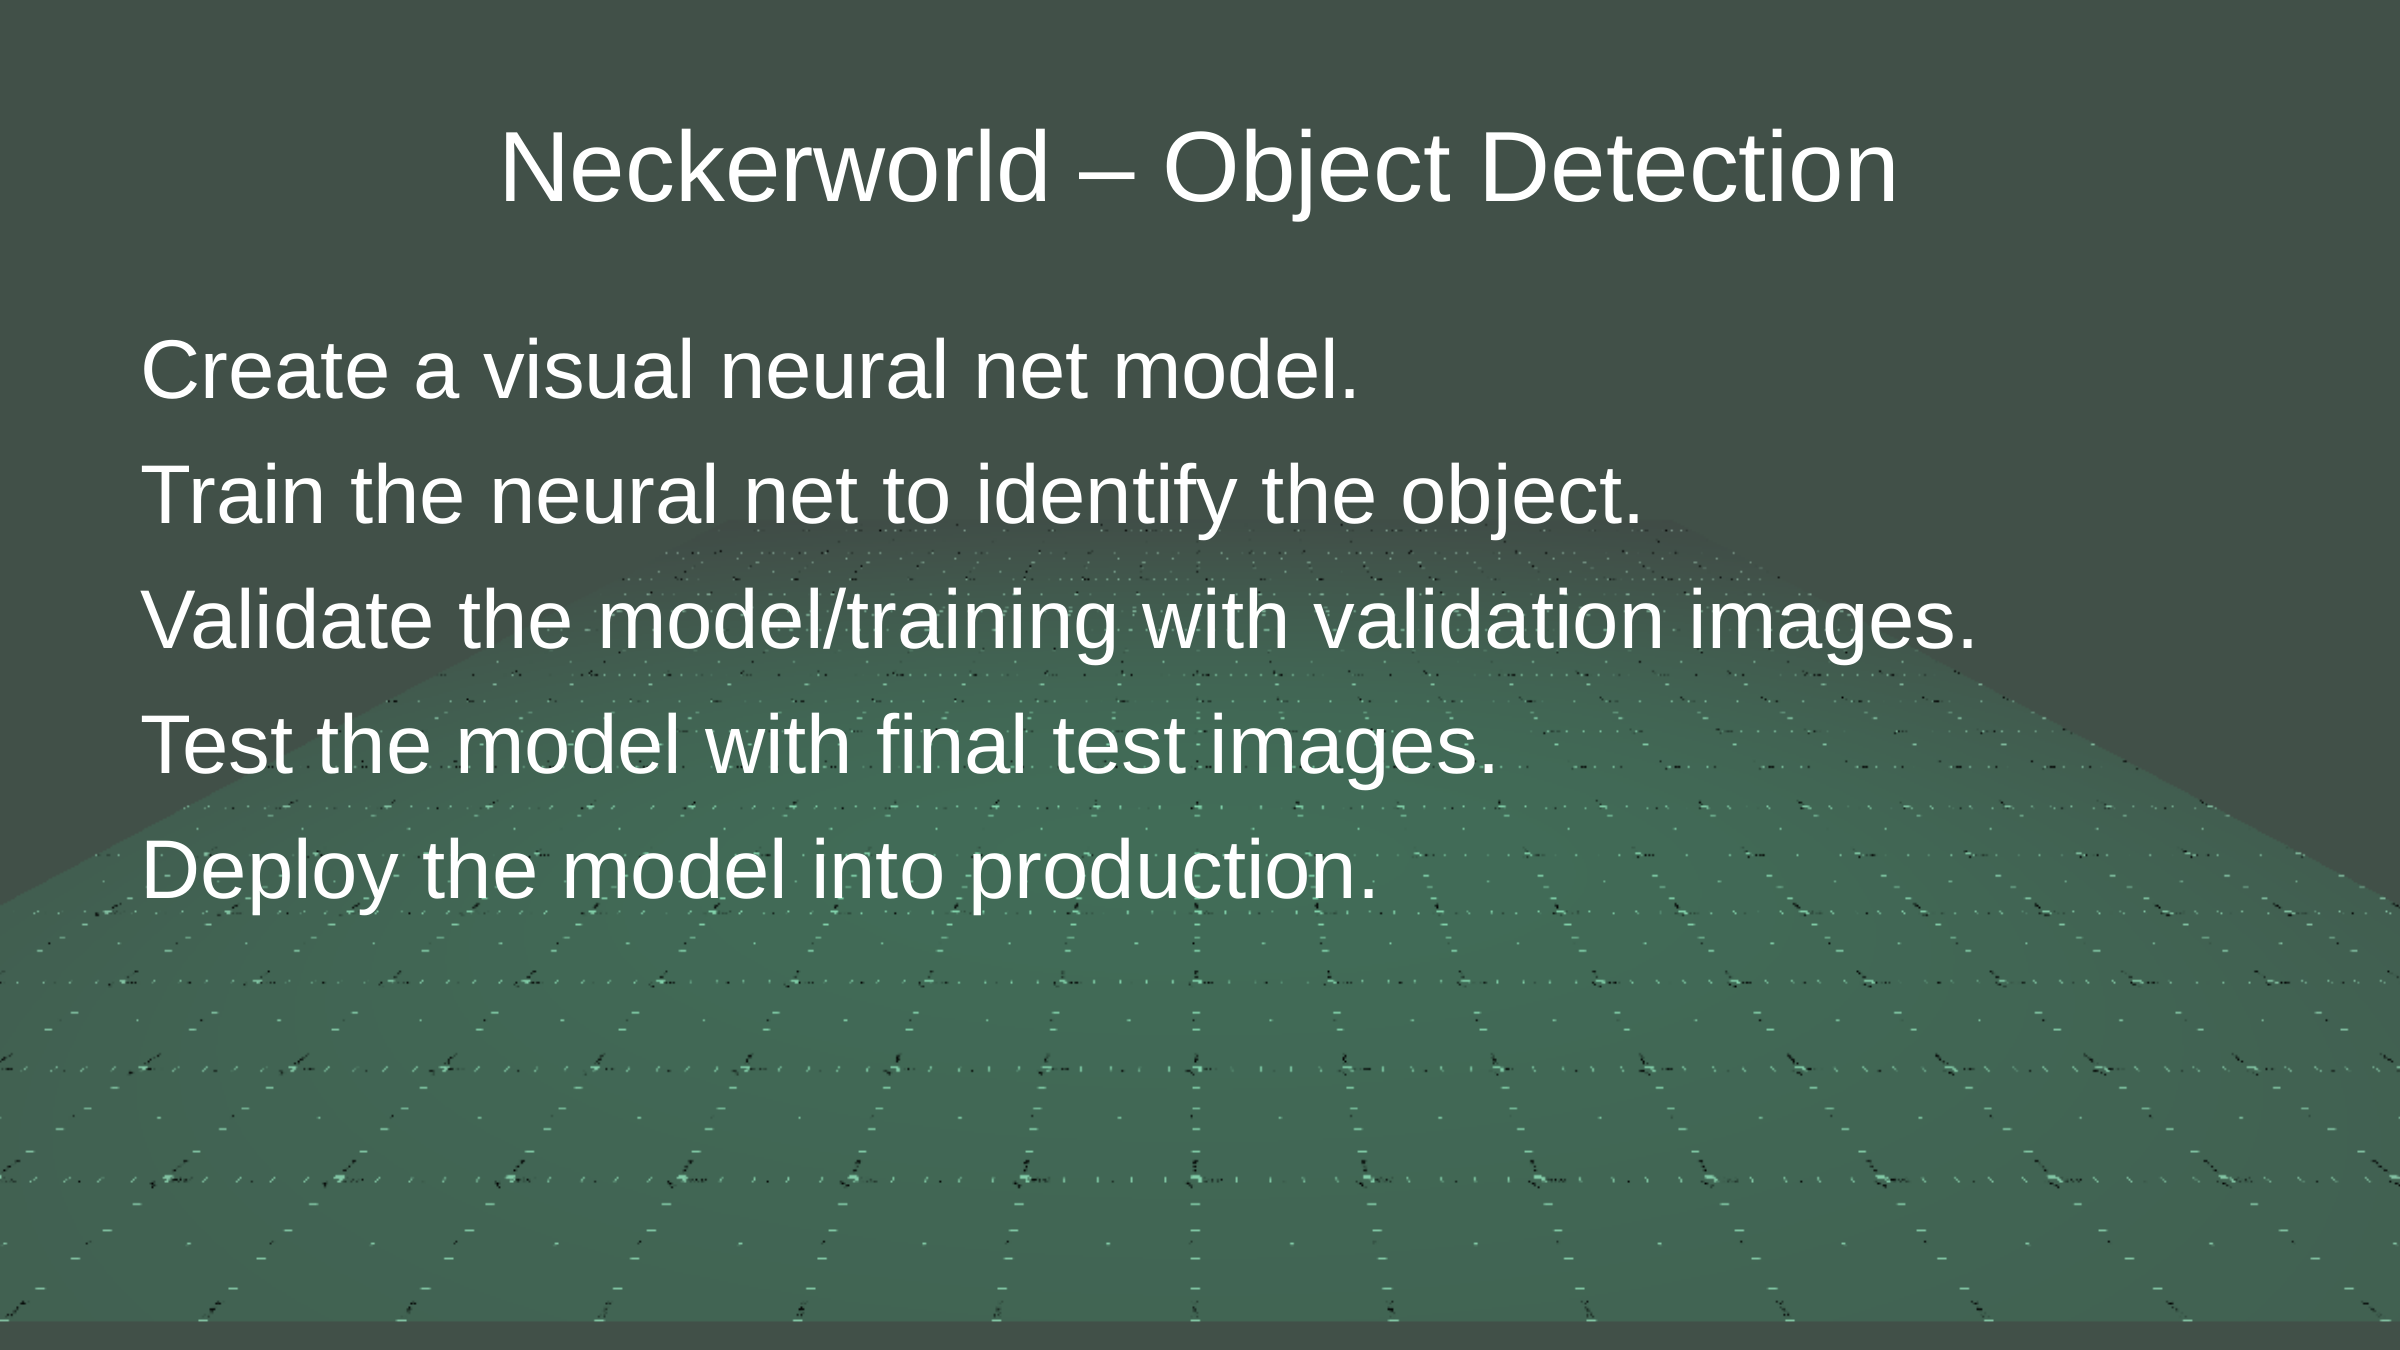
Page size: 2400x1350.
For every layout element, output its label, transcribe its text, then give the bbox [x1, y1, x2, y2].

title Neckerworld – Object Detection [120, 53, 2280, 280]
list Create a visual neural net model. Train the neural net to identify the object. Validate the model/training with validation images. Test the model with final test images. Deploy the model into production. [140, 322, 2301, 1214]
picture [0, 0, 2400, 1350]
